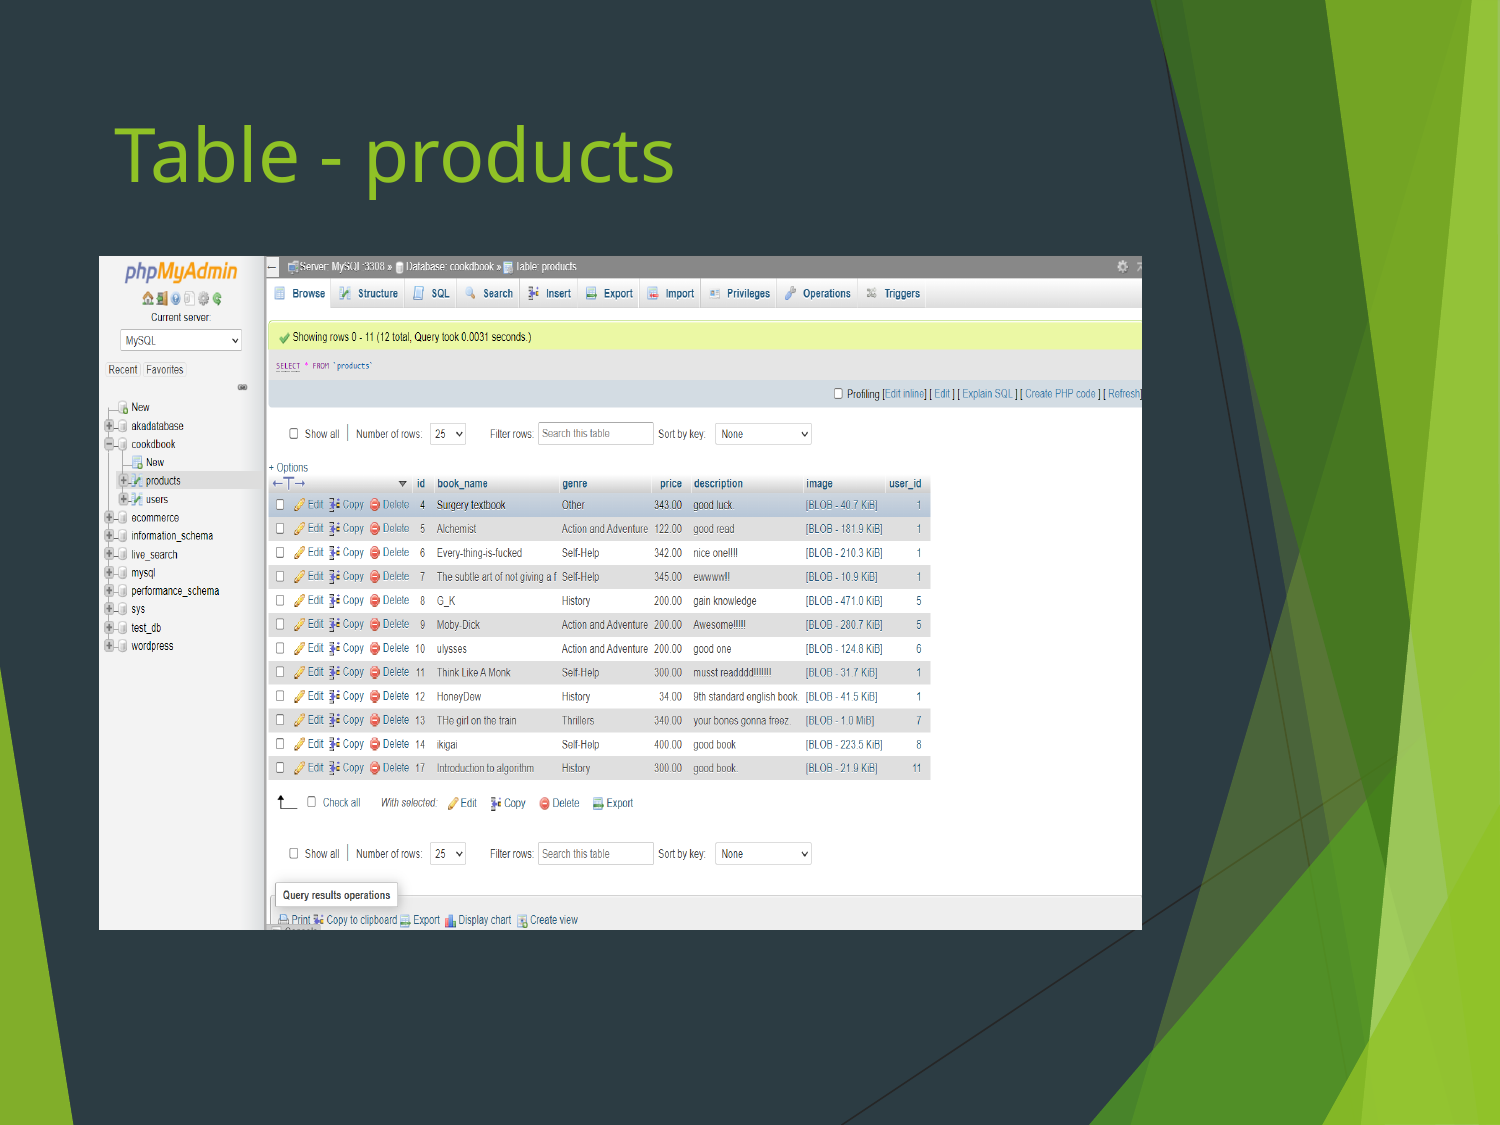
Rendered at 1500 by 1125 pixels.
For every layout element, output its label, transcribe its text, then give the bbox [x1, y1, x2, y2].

title Table - products [99, 99, 1142, 255]
picture [99, 255, 1142, 930]
